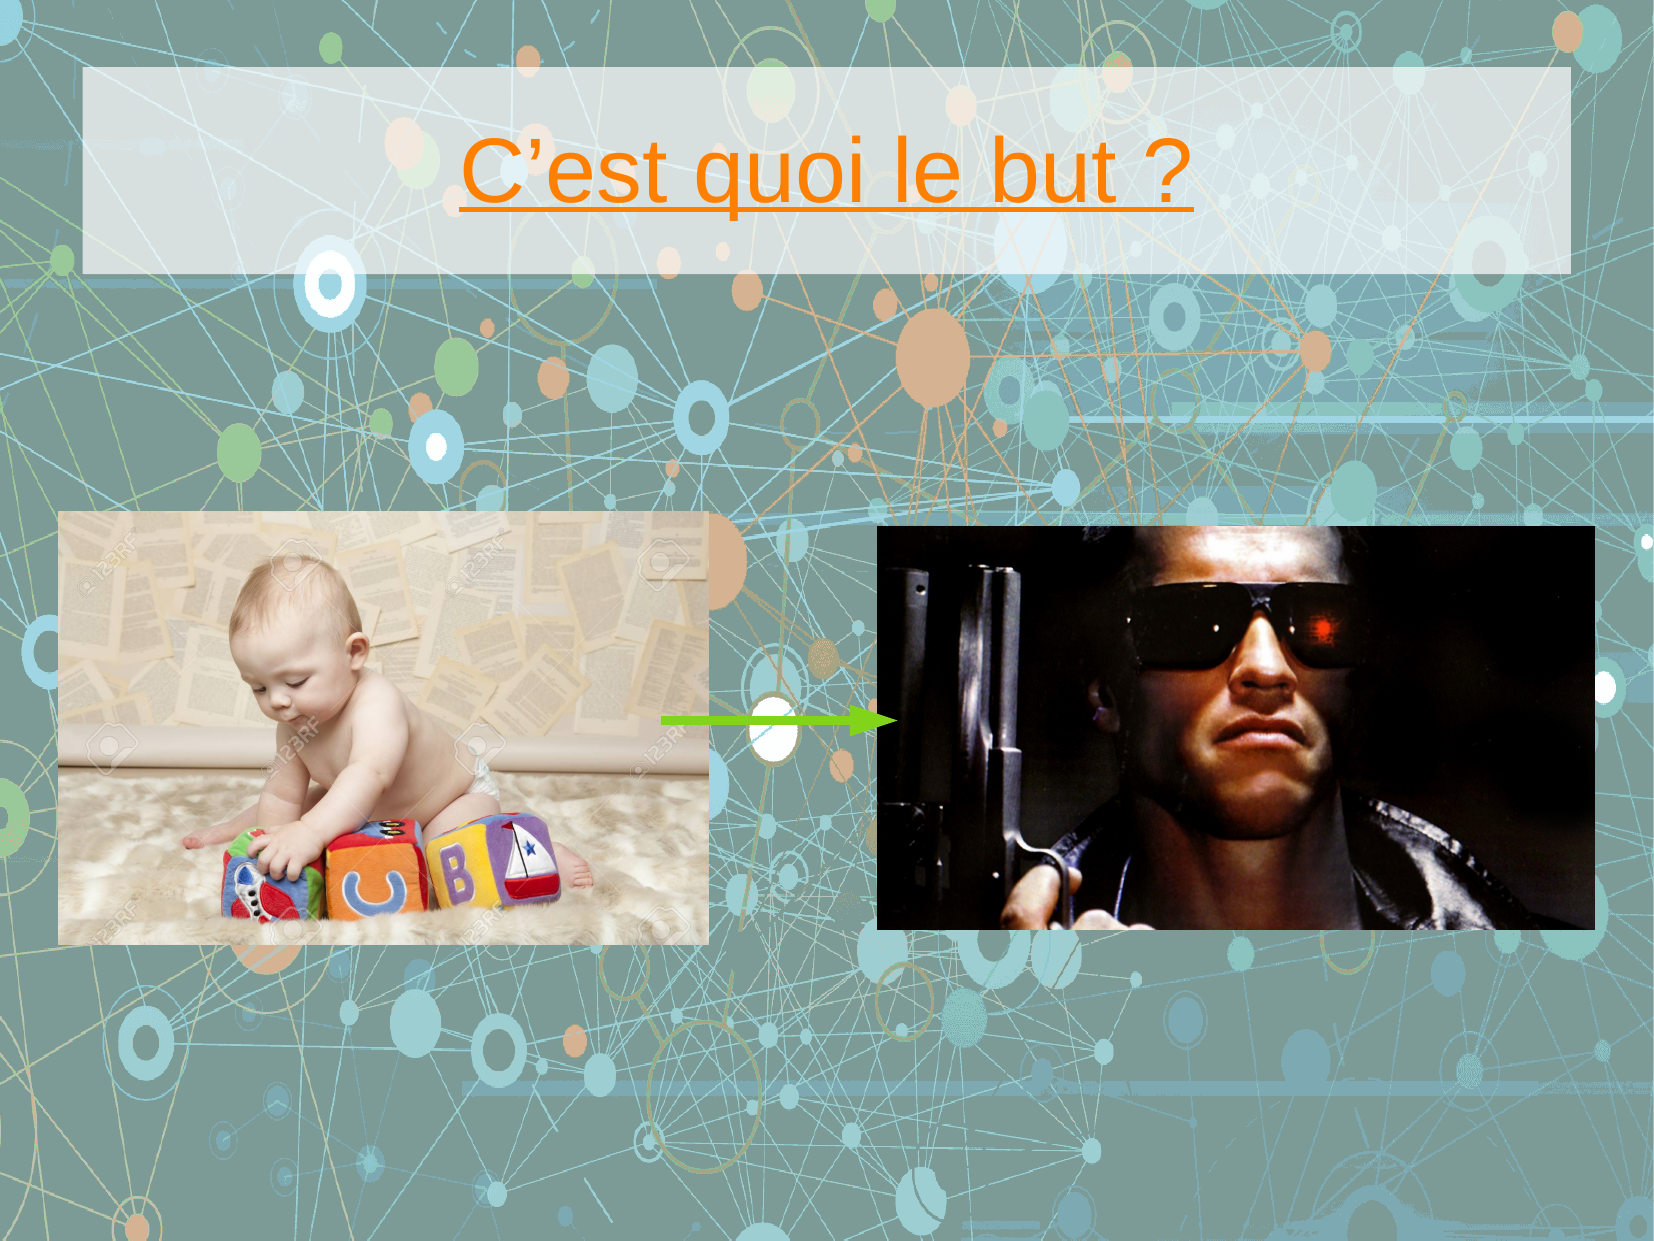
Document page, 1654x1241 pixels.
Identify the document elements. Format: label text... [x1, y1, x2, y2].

picture [0, 0, 1654, 1241]
title C’est quoi le but ? [82, 67, 1571, 275]
